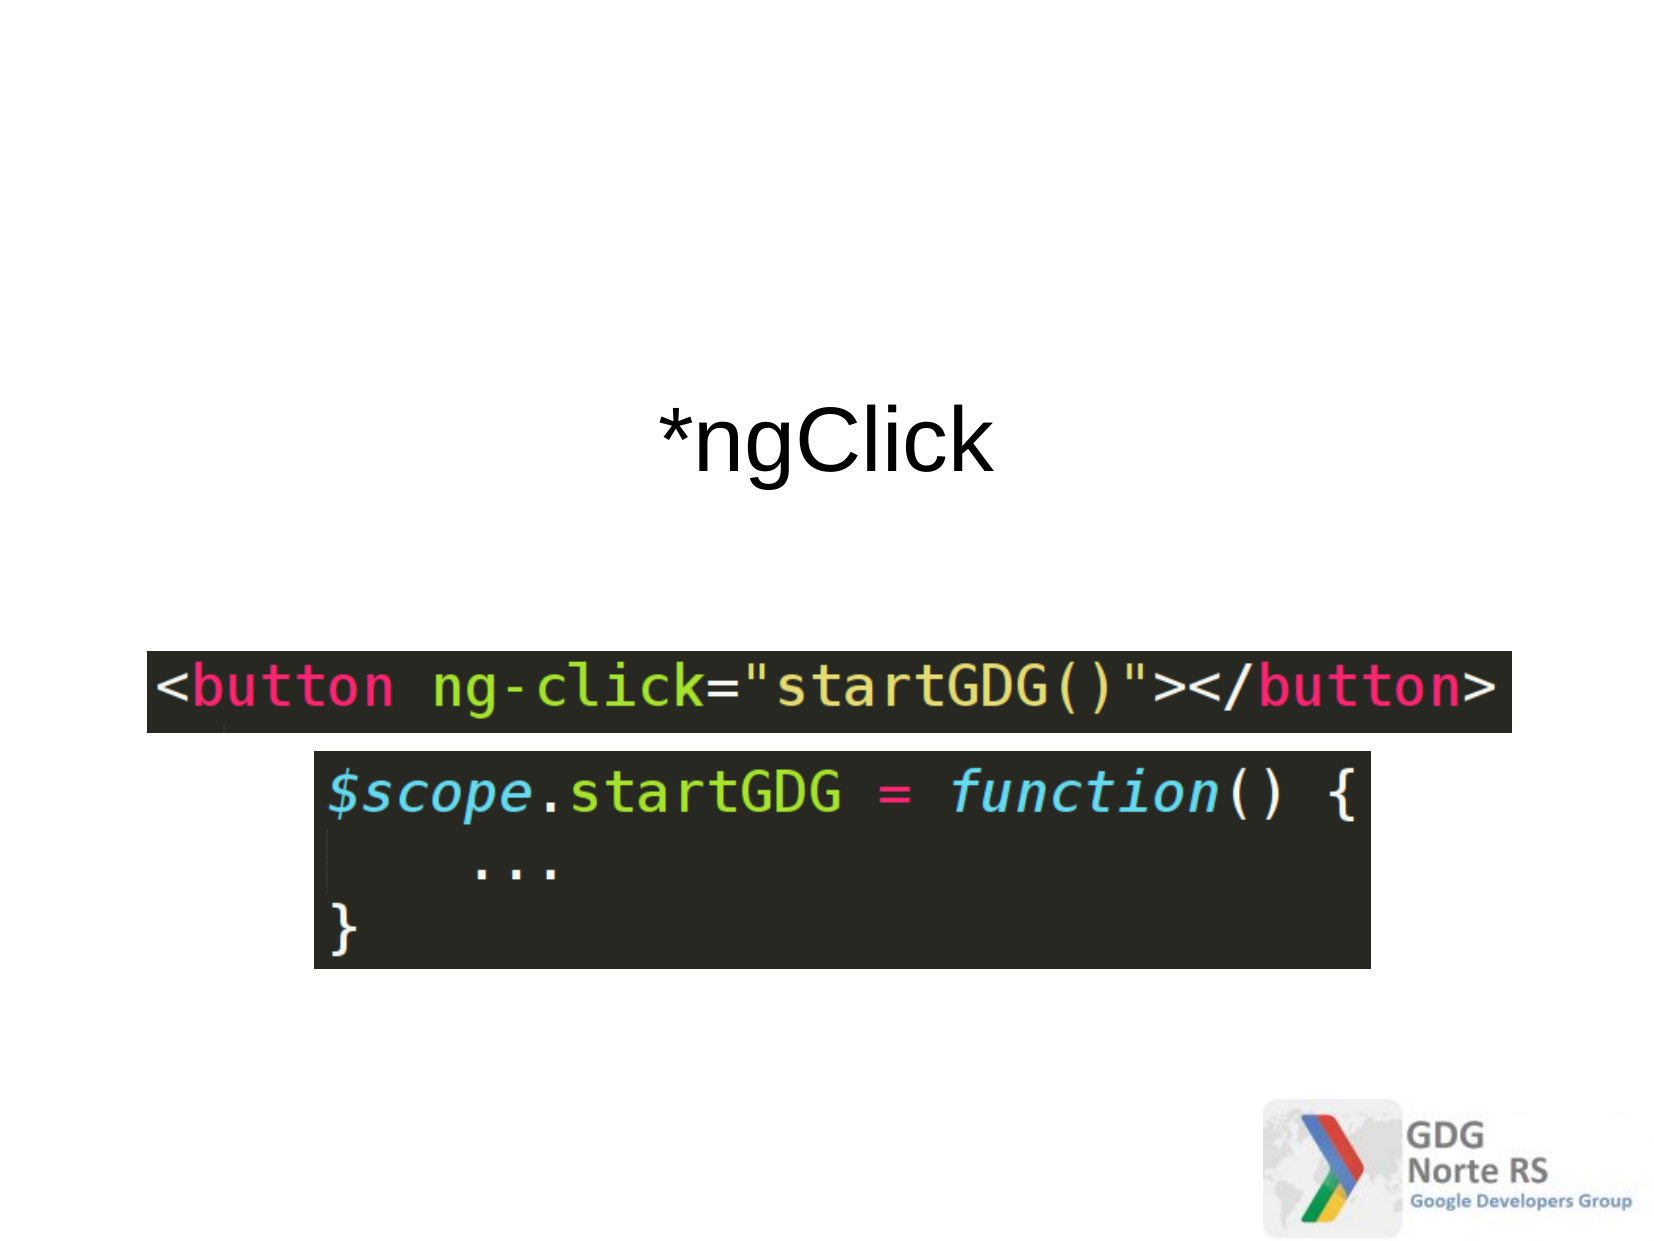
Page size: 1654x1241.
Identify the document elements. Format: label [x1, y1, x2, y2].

picture [314, 751, 1371, 969]
picture [1263, 1099, 1654, 1241]
subtitle [82, 290, 1571, 1010]
picture [147, 651, 1512, 733]
